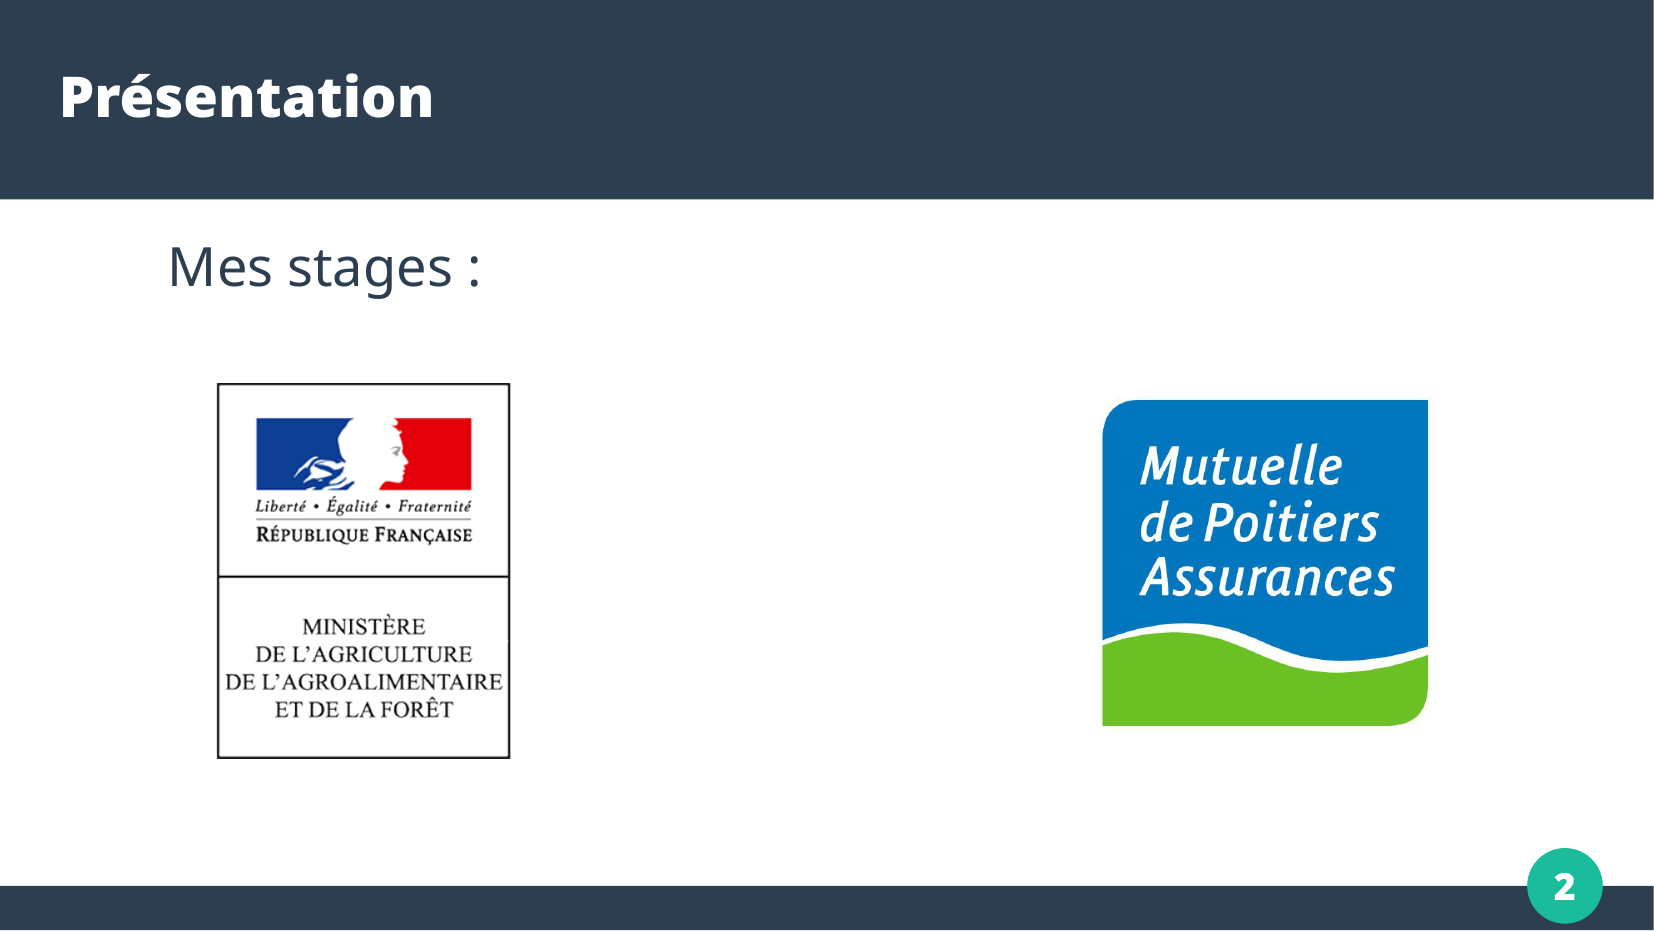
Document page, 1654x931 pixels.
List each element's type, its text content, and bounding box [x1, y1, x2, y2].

text_box Mes stages : [147, 236, 502, 346]
picture [177, 383, 553, 759]
picture [1003, 386, 1530, 739]
title Présentation [59, 37, 1595, 155]
